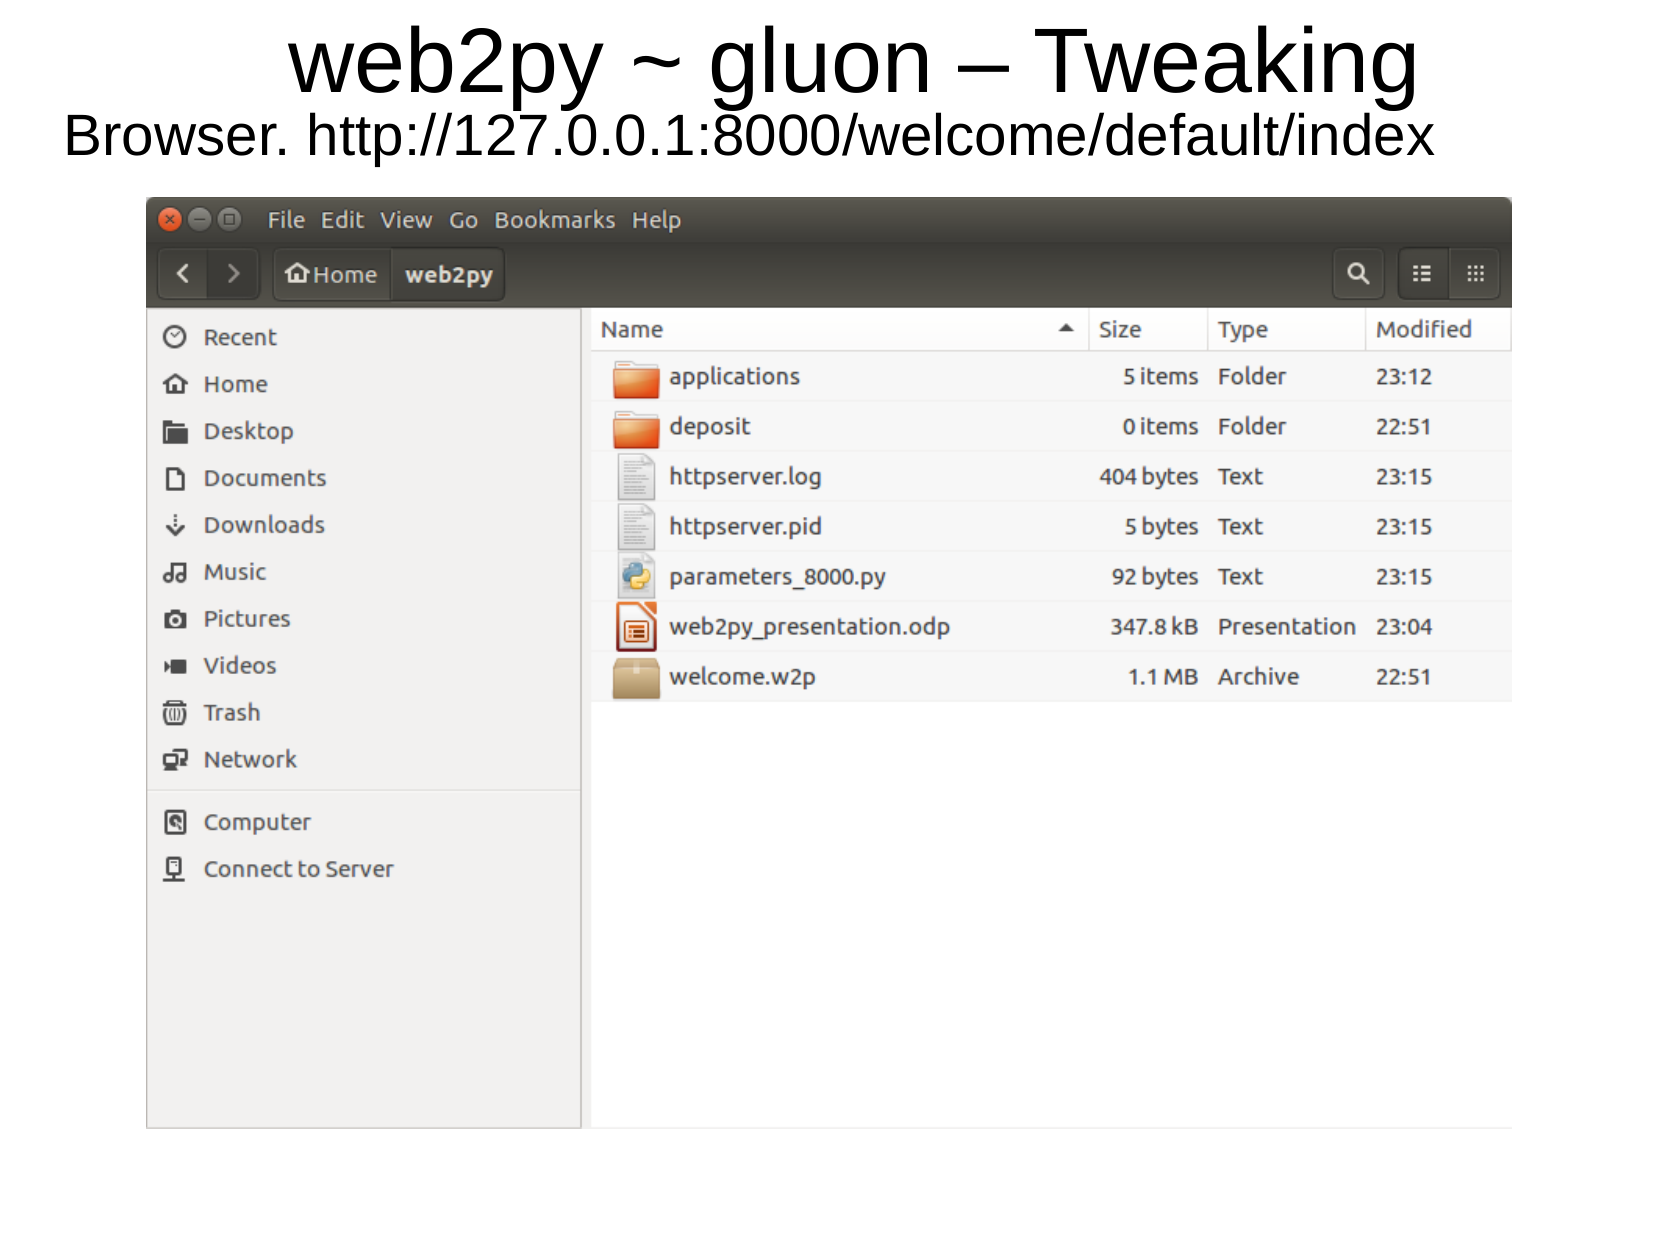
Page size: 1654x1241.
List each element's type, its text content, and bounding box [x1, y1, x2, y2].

title web2py ~ gluon – Tweaking [111, 9, 1600, 102]
picture [146, 197, 1512, 1129]
title Browser. http://127.0.0.1:8000/welcome/default/index [63, 102, 1627, 168]
